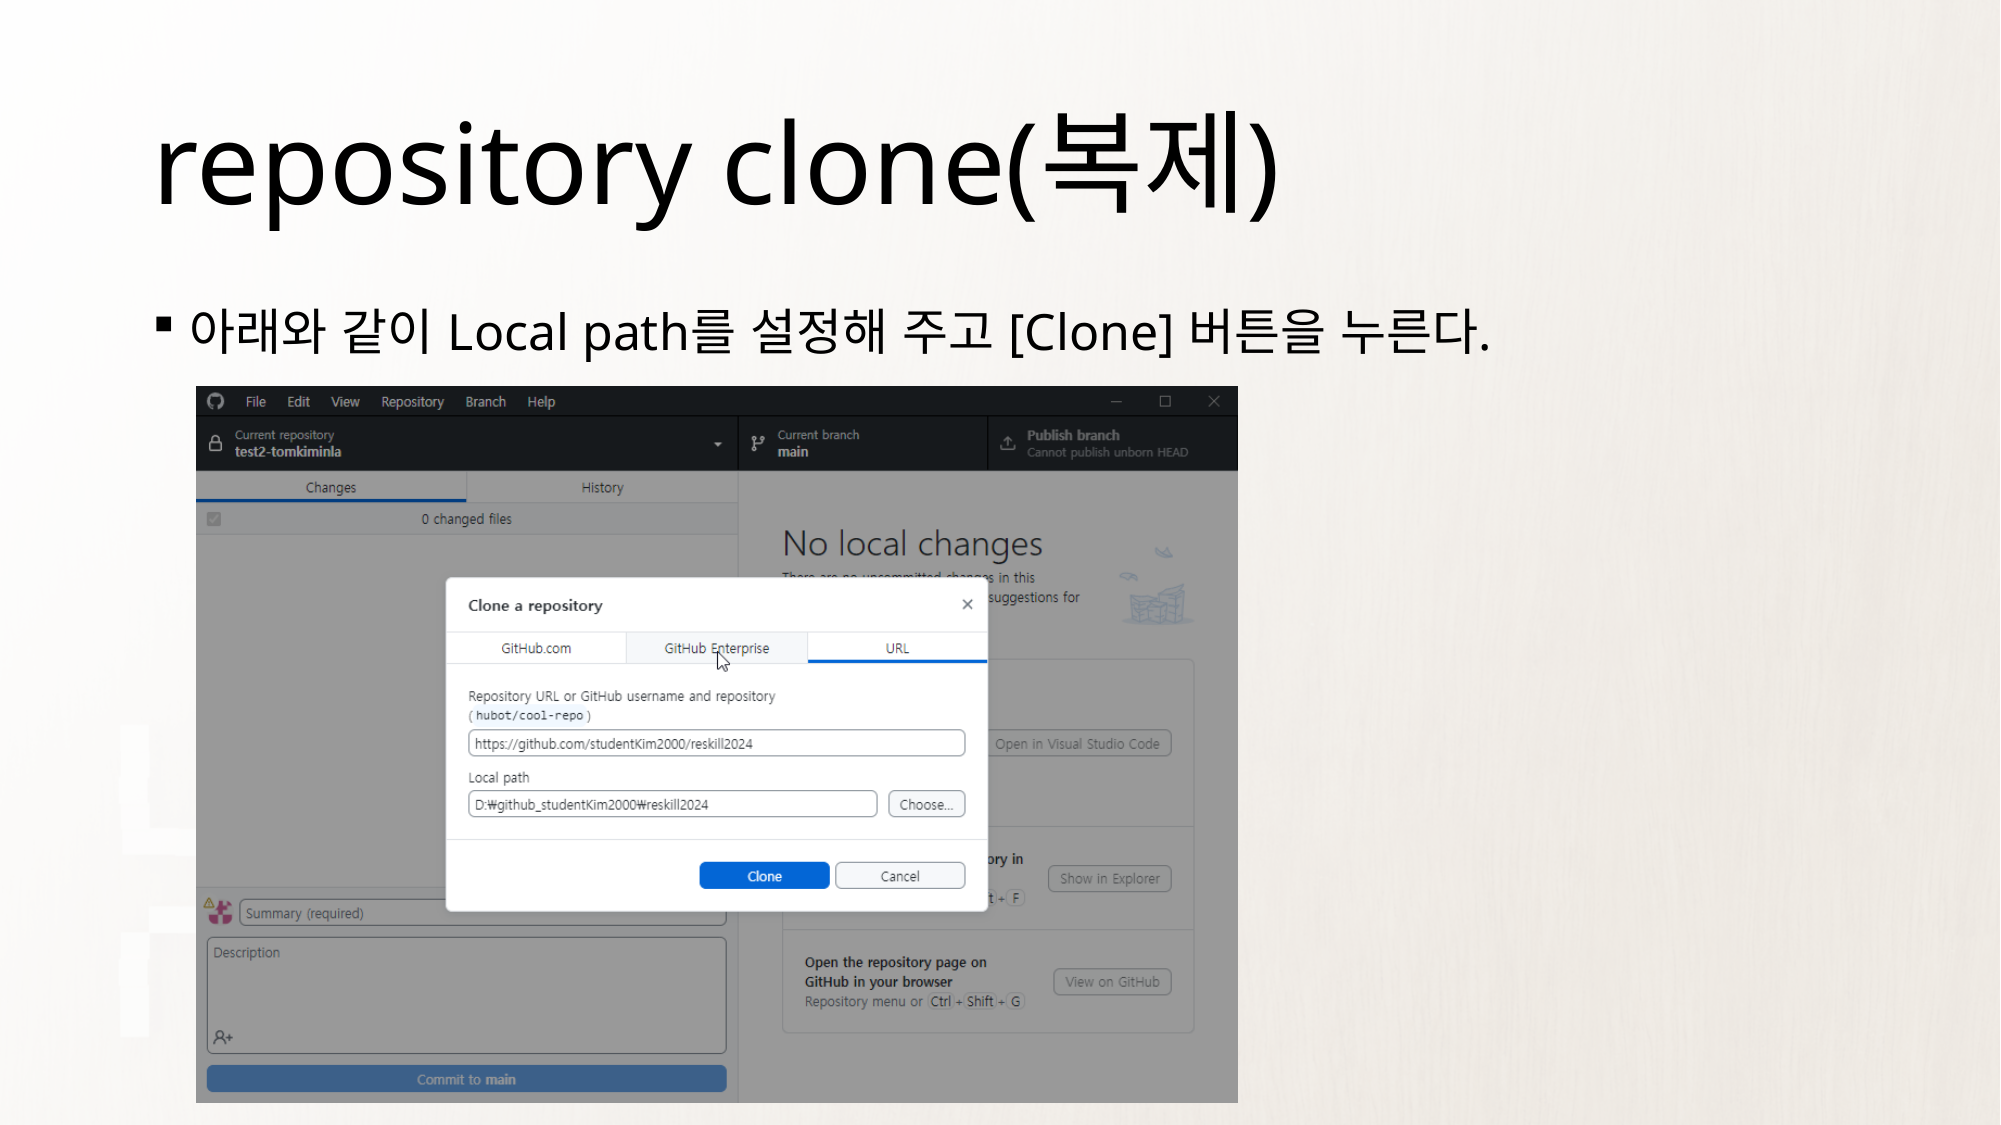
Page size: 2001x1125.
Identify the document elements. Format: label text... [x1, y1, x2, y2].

title repository clone(복제) [137, 59, 1863, 278]
list 아래와 같이 Local path를 설정해 주고 [Clone] 버튼을 누른다. [137, 299, 2000, 397]
picture [196, 386, 1238, 1103]
